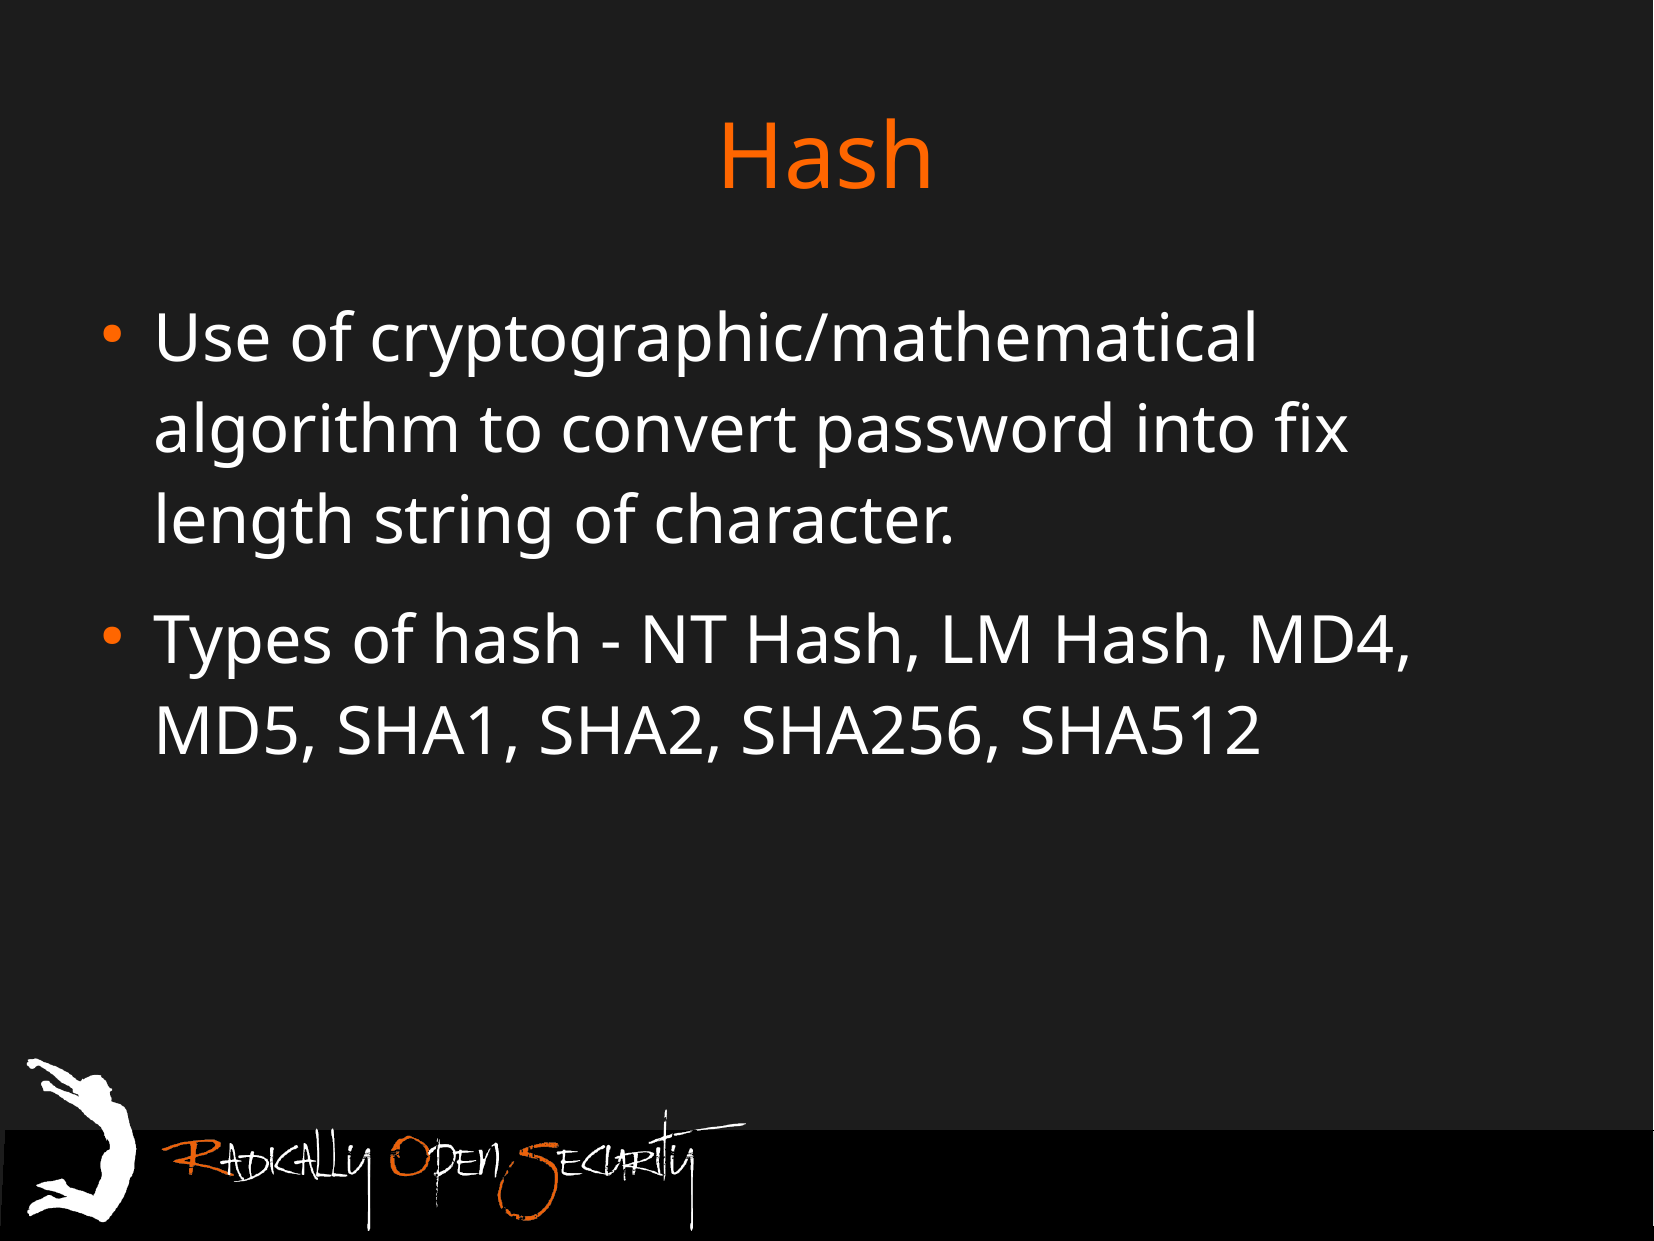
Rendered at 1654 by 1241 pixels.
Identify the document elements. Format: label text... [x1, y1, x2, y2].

list Use of cryptographic/mathematical algorithm to convert password into fix length string of character. Types of hash - NT Hash, LM Hash, MD4, MD5, SHA1, SHA2, SHA256, SHA512 [82, 290, 1571, 1010]
picture [0, 1022, 778, 1241]
title Hash [82, 49, 1571, 257]
